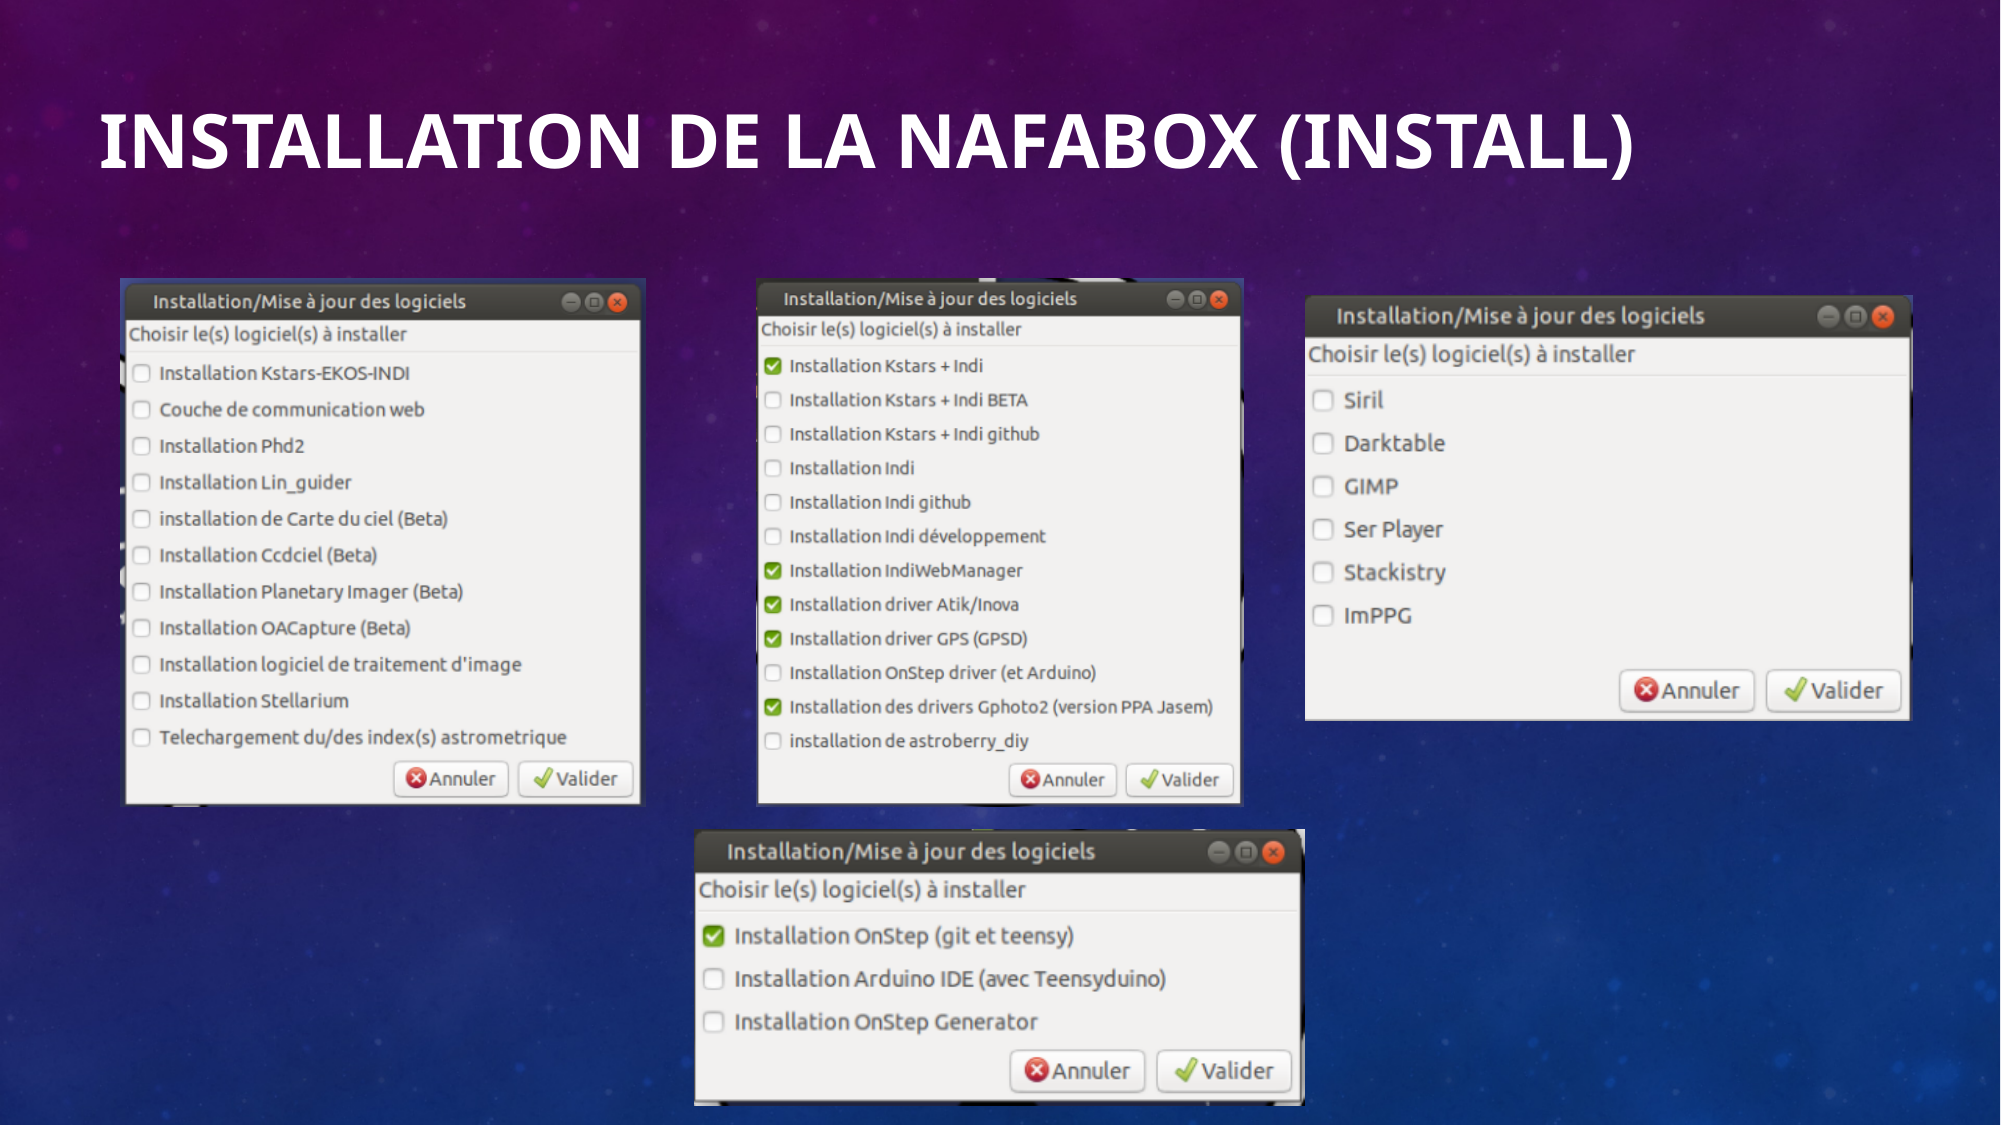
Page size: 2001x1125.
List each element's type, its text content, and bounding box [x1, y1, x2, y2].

picture [0, 0, 2001, 1125]
title Installation de la nafabox (install) [99, 44, 1900, 232]
